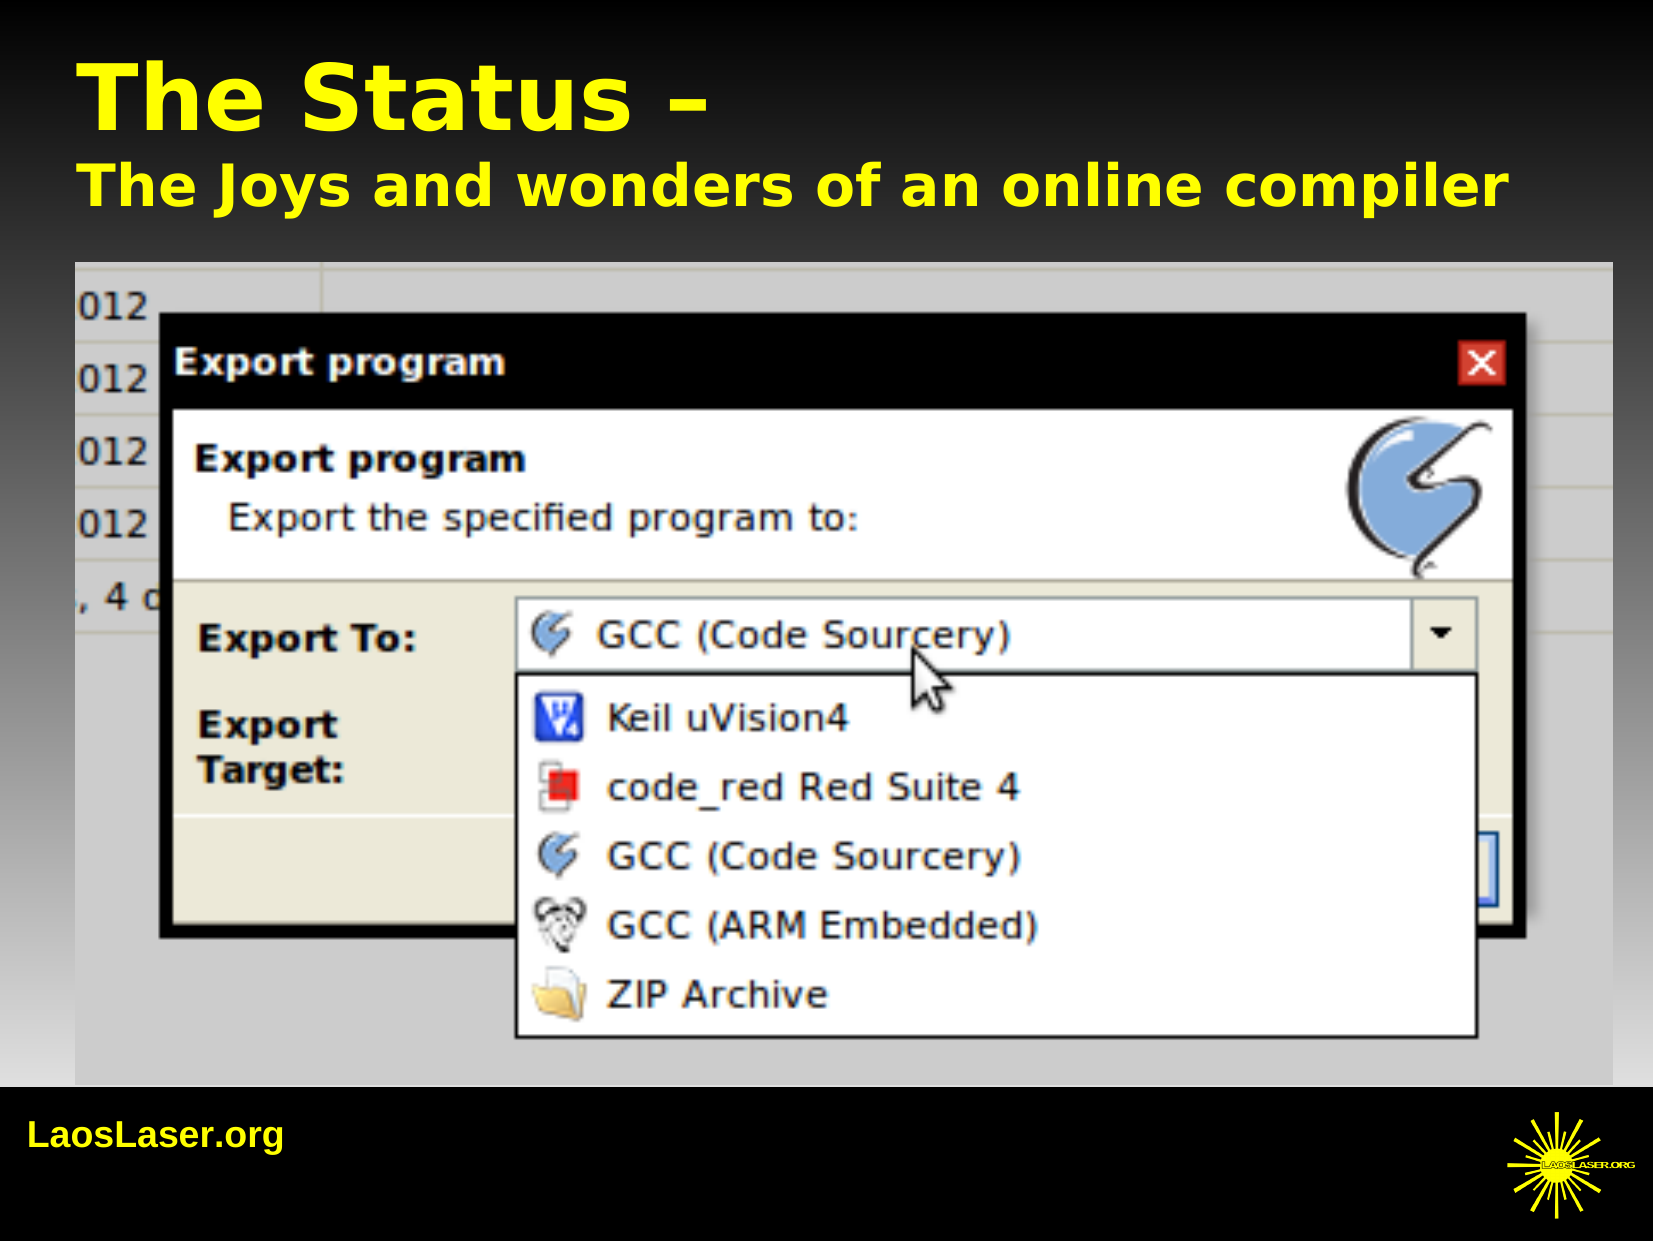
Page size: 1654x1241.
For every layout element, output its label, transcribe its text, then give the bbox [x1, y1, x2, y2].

picture [1502, 1108, 1640, 1225]
title The Status – The Joys and wonders of an online compiler [76, 36, 1565, 229]
picture [75, 262, 1613, 1085]
list We are using LPC1768 chips on an MBED board Plug and play board, like arduino, but more speed Powerfull C++ libraries ONLINE COMPILER PRO: It's Online CON: It's Online Shift to offline GCC (same chip) and compatible board (LPC XPresso) [82, 1085, 1571, 1093]
